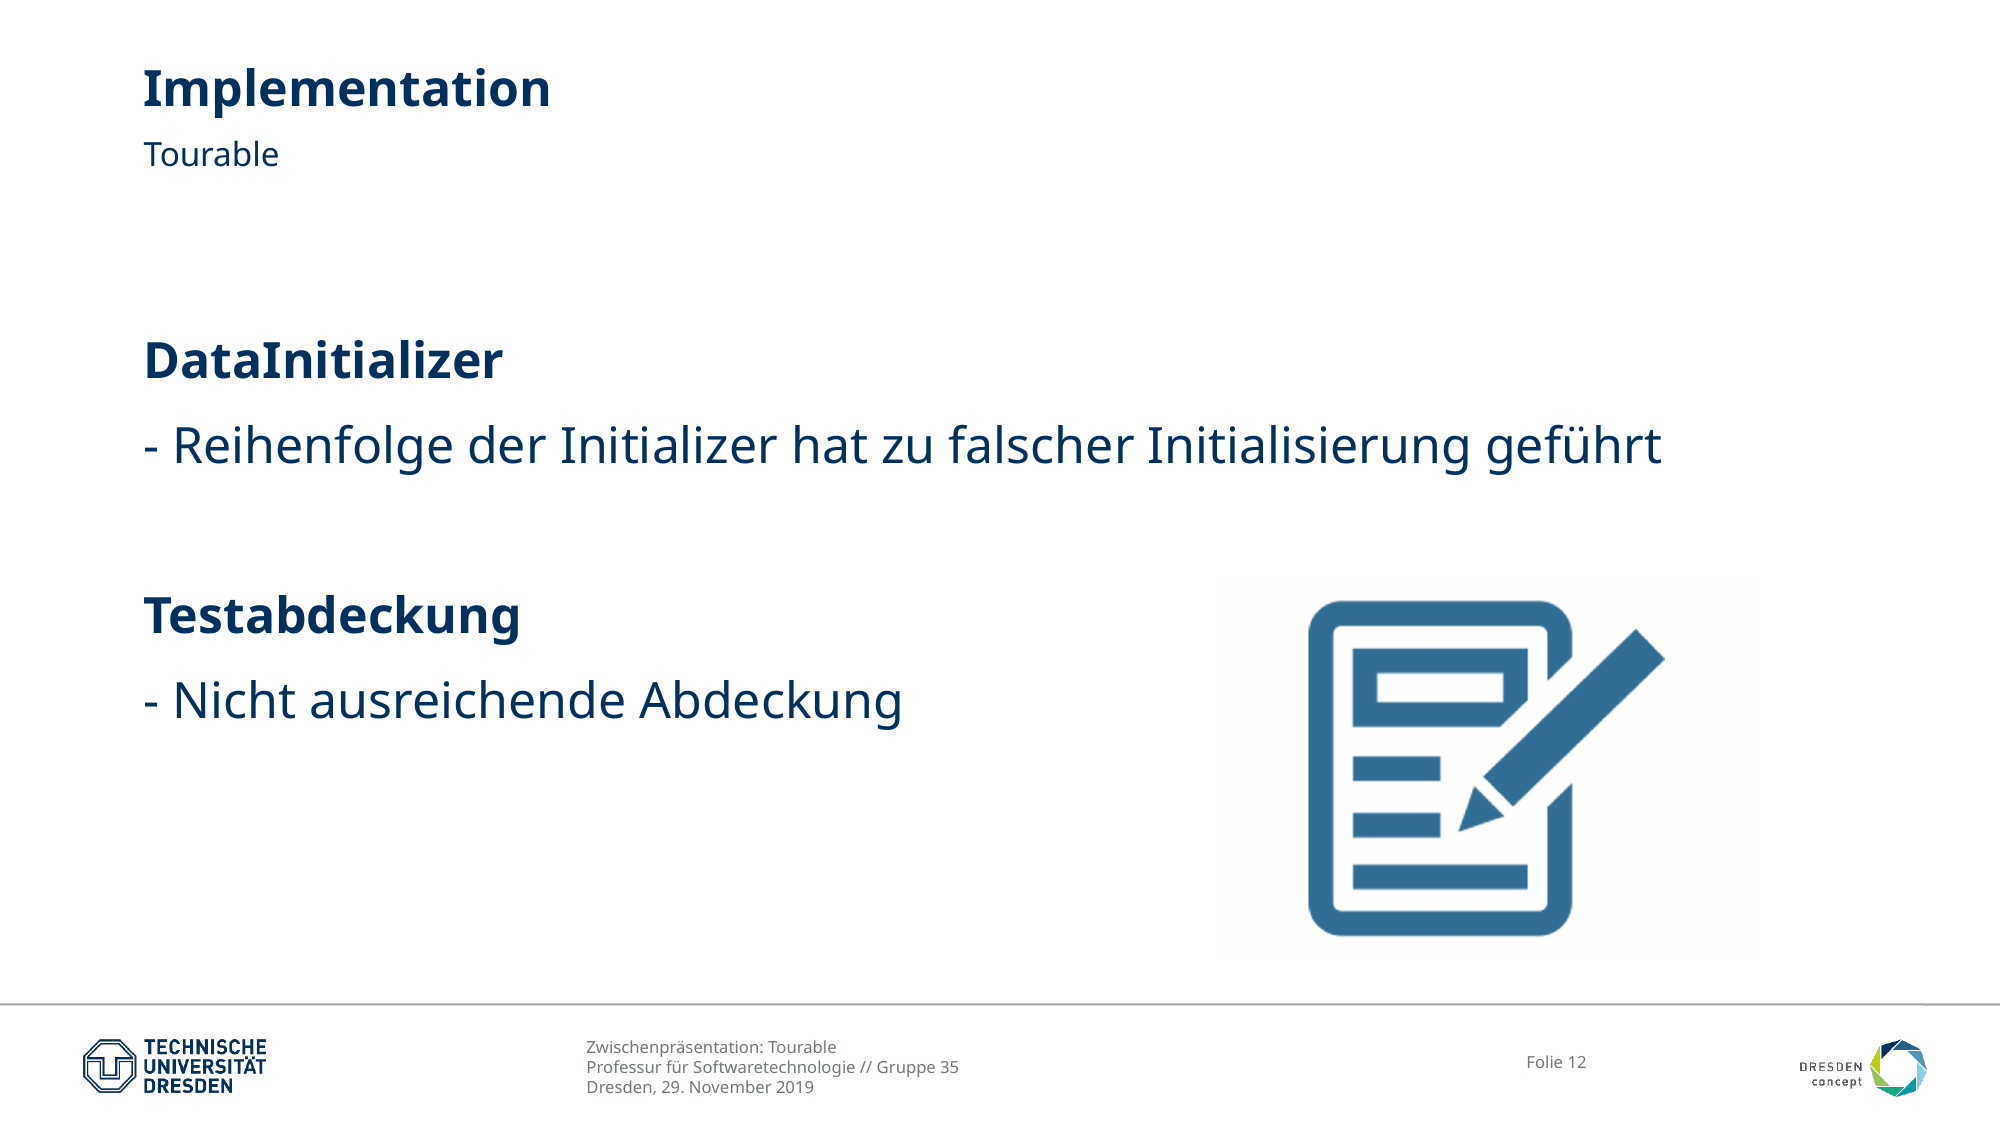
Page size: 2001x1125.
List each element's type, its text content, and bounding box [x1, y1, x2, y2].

list DataInitializer - Reihenfolge der Initializer hat zu falscher Initialisierung geführt Testabdeckung - Nicht ausreichende Abdeckung [143, 243, 1880, 931]
picture [1800, 1039, 1927, 1097]
picture [83, 1039, 266, 1093]
picture [1215, 576, 1758, 961]
title Implementation Tourable [143, 56, 1880, 169]
